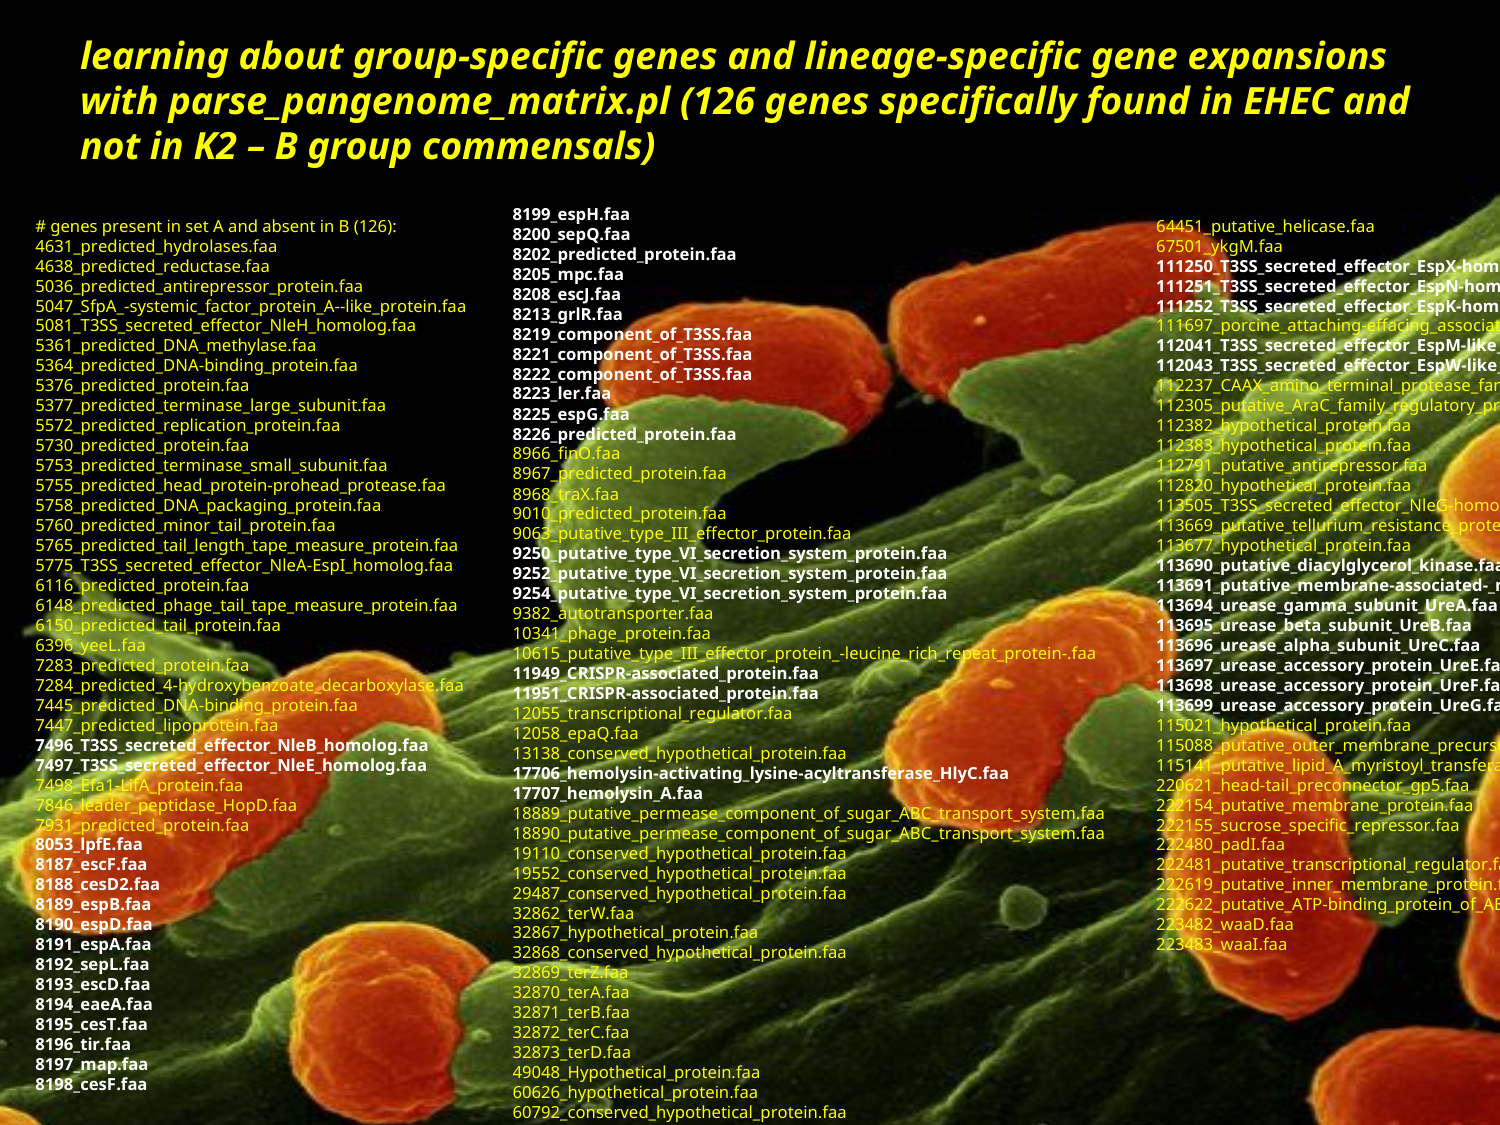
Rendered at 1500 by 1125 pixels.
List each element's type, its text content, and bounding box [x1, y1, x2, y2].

text_box 64451_putative_helicase.faa 67501_ykgM.faa 111250_T3SS_secreted_effector_EspX-homolog.faa 111251_T3SS_secreted_effector_EspN-homolog.faa 111252_T3SS_secreted_effector_EspK-homolog.faa 111697_porcine_attaching-effacing_associated_protein_Paa-adherence_factor_AdfO.faa 112041_T3SS_secreted_effector_EspM-like_protein.faa 112043_T3SS_secreted_effector_EspW-like_protein.faa 112237_CAAX_amino_terminal_protease_family_protein.faa 112305_putative_AraC_family_regulatory_protein.faa 112382_hypothetical_protein.faa 112383_hypothetical_protein.faa 112791_putative_antirepressor.faa 112820_hypothetical_protein.faa 113505_T3SS_secreted_effector_NleG-homolog.faa 113669_putative_tellurium_resistance_protein_TerE.faa 113677_hypothetical_protein.faa 113690_putative_diacylglycerol_kinase.faa 113691_putative_membrane-associated-_metal-dependent_hydrolase.faa 113694_urease_gamma_subunit_UreA.faa 113695_urease_beta_subunit_UreB.faa 113696_urease_alpha_subunit_UreC.faa 113697_urease_accessory_protein_UreE.faa 113698_urease_accessory_protein_UreF.faa 113699_urease_accessory_protein_UreG.faa 115021_hypothetical_protein.faa 115088_putative_outer_membrane_precursor_Lom.faa 115141_putative_lipid_A_myristoyl_transferase_MsbB2.faa 220621_head-tail_preconnector_gp5.faa 222154_putative_membrane_protein.faa 222155_sucrose_specific_repressor.faa 222480_padI.faa 222481_putative_transcriptional_regulator.faa 222619_putative_inner_membrane_protein.faa 222622_putative_ATP-binding_protein_of_ABC_transport_system.faa 223482_waaD.faa 223483_waaI.faa [1141, 207, 1500, 1002]
text_box learning about group-specific genes and lineage-specific gene expansions with parse_pangenome_matrix.pl (126 genes specifically found in EHEC and not in K2 – B group commensals) [65, 24, 1465, 175]
text_box 8199_espH.faa 8200_sepQ.faa 8202_predicted_protein.faa 8205_mpc.faa 8208_escJ.faa 8213_grlR.faa 8219_component_of_T3SS.faa 8221_component_of_T3SS.faa 8222_component_of_T3SS.faa 8223_ler.faa 8225_espG.faa 8226_predicted_protein.faa 8966_finO.faa 8967_predicted_protein.faa 8968_traX.faa 9010_predicted_protein.faa 9063_putative_type_III_effector_protein.faa 9250_putative_type_VI_secretion_system_protein.faa 9252_putative_type_VI_secretion_system_protein.faa 9254_putative_type_VI_secretion_system_protein.faa 9382_autotransporter.faa 10341_phage_protein.faa 10615_putative_type_III_effector_protein_-leucine_rich_repeat_protein-.faa 11949_CRISPR-associated_protein.faa 11951_CRISPR-associated_protein.faa 12055_transcriptional_regulator.faa 12058_epaQ.faa 13138_conserved_hypothetical_protein.faa 17706_hemolysin-activating_lysine-acyltransferase_HlyC.faa 17707_hemolysin_A.faa 18889_putative_permease_component_of_sugar_ABC_transport_system.faa 18890_putative_permease_component_of_sugar_ABC_transport_system.faa 19110_conserved_hypothetical_protein.faa 19552_conserved_hypothetical_protein.faa 29487_conserved_hypothetical_protein.faa 32862_terW.faa 32867_hypothetical_protein.faa 32868_conserved_hypothetical_protein.faa 32869_terZ.faa 32870_terA.faa 32871_terB.faa 32872_terC.faa 32873_terD.faa 49048_Hypothetical_protein.faa 60626_hypothetical_protein.faa 60792_conserved_hypothetical_protein.faa [497, 196, 1122, 1125]
picture [0, 35, 1500, 1125]
text_box # genes present in set A and absent in B (126): 4631_predicted_hydrolases.faa 4638_predicted_reductase.faa 5036_predicted_antirepressor_protein.faa 5047_SfpA_-systemic_factor_protein_A--like_protein.faa 5081_T3SS_secreted_effector_NleH_homolog.faa 5361_predicted_DNA_methylase.faa 5364_predicted_DNA-binding_protein.faa 5376_predicted_protein.faa 5377_predicted_terminase_large_subunit.faa 5572_predicted_replication_protein.faa 5730_predicted_protein.faa 5753_predicted_terminase_small_subunit.faa 5755_predicted_head_protein-prohead_protease.faa 5758_predicted_DNA_packaging_protein.faa 5760_predicted_minor_tail_protein.faa 5765_predicted_tail_length_tape_measure_protein.faa 5775_T3SS_secreted_effector_NleA-EspI_homolog.faa 6116_predicted_protein.faa 6148_predicted_phage_tail_tape_measure_protein.faa 6150_predicted_tail_protein.faa 6396_yeeL.faa 7283_predicted_protein.faa 7284_predicted_4-hydroxybenzoate_decarboxylase.faa 7445_predicted_DNA-binding_protein.faa 7447_predicted_lipoprotein.faa 7496_T3SS_secreted_effector_NleB_homolog.faa 7497_T3SS_secreted_effector_NleE_homolog.faa 7498_Efa1-LifA_protein.faa 7846_leader_peptidase_HopD.faa 7931_predicted_protein.faa 8053_lpfE.faa 8187_escF.faa 8188_cesD2.faa 8189_espB.faa 8190_espD.faa 8191_espA.faa 8192_sepL.faa 8193_escD.faa 8194_eaeA.faa 8195_cesT.faa 8196_tir.faa 8197_map.faa 8198_cesF.faa [20, 207, 483, 1102]
